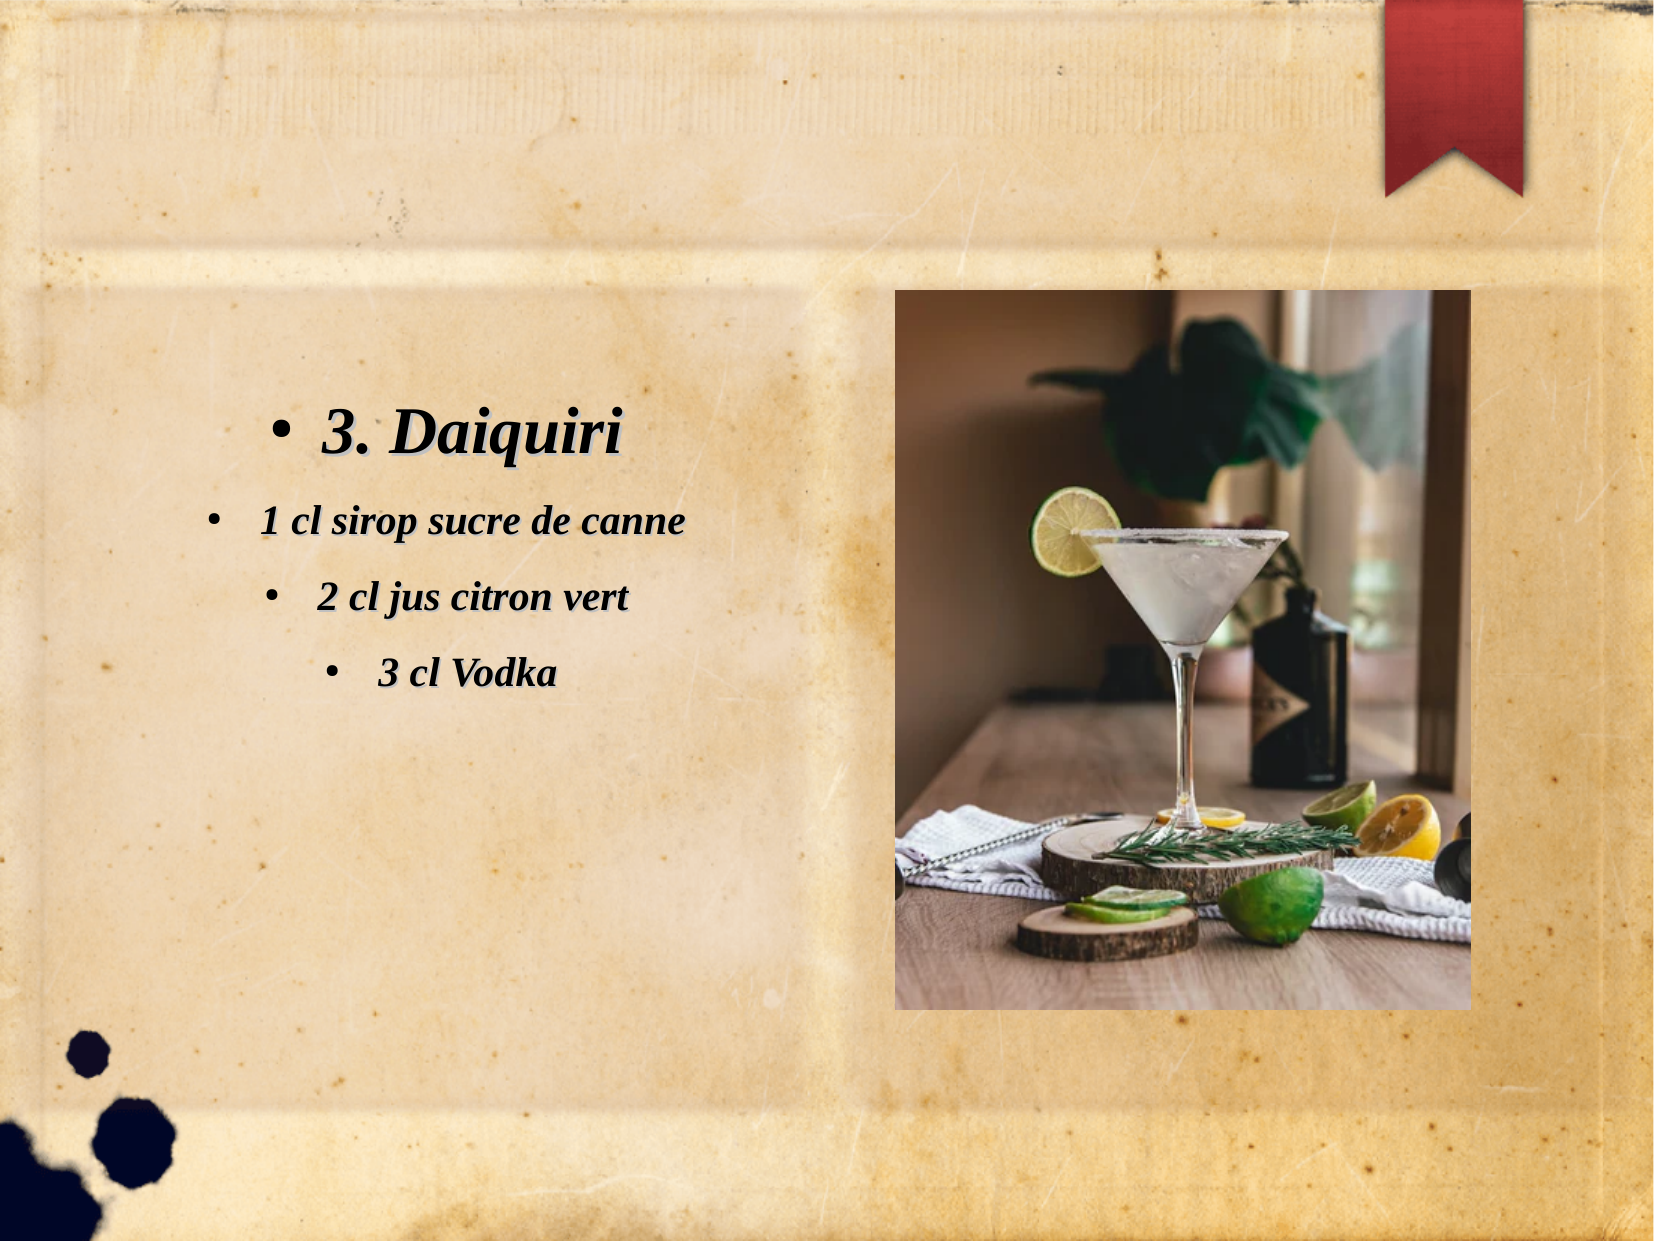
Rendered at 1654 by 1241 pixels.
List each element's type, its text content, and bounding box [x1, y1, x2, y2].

picture [0, 0, 1654, 1241]
list 3. Daiquiri 1 cl sirop sucre de canne 2 cl jus citron vert 3 cl Vodka [82, 290, 793, 1010]
